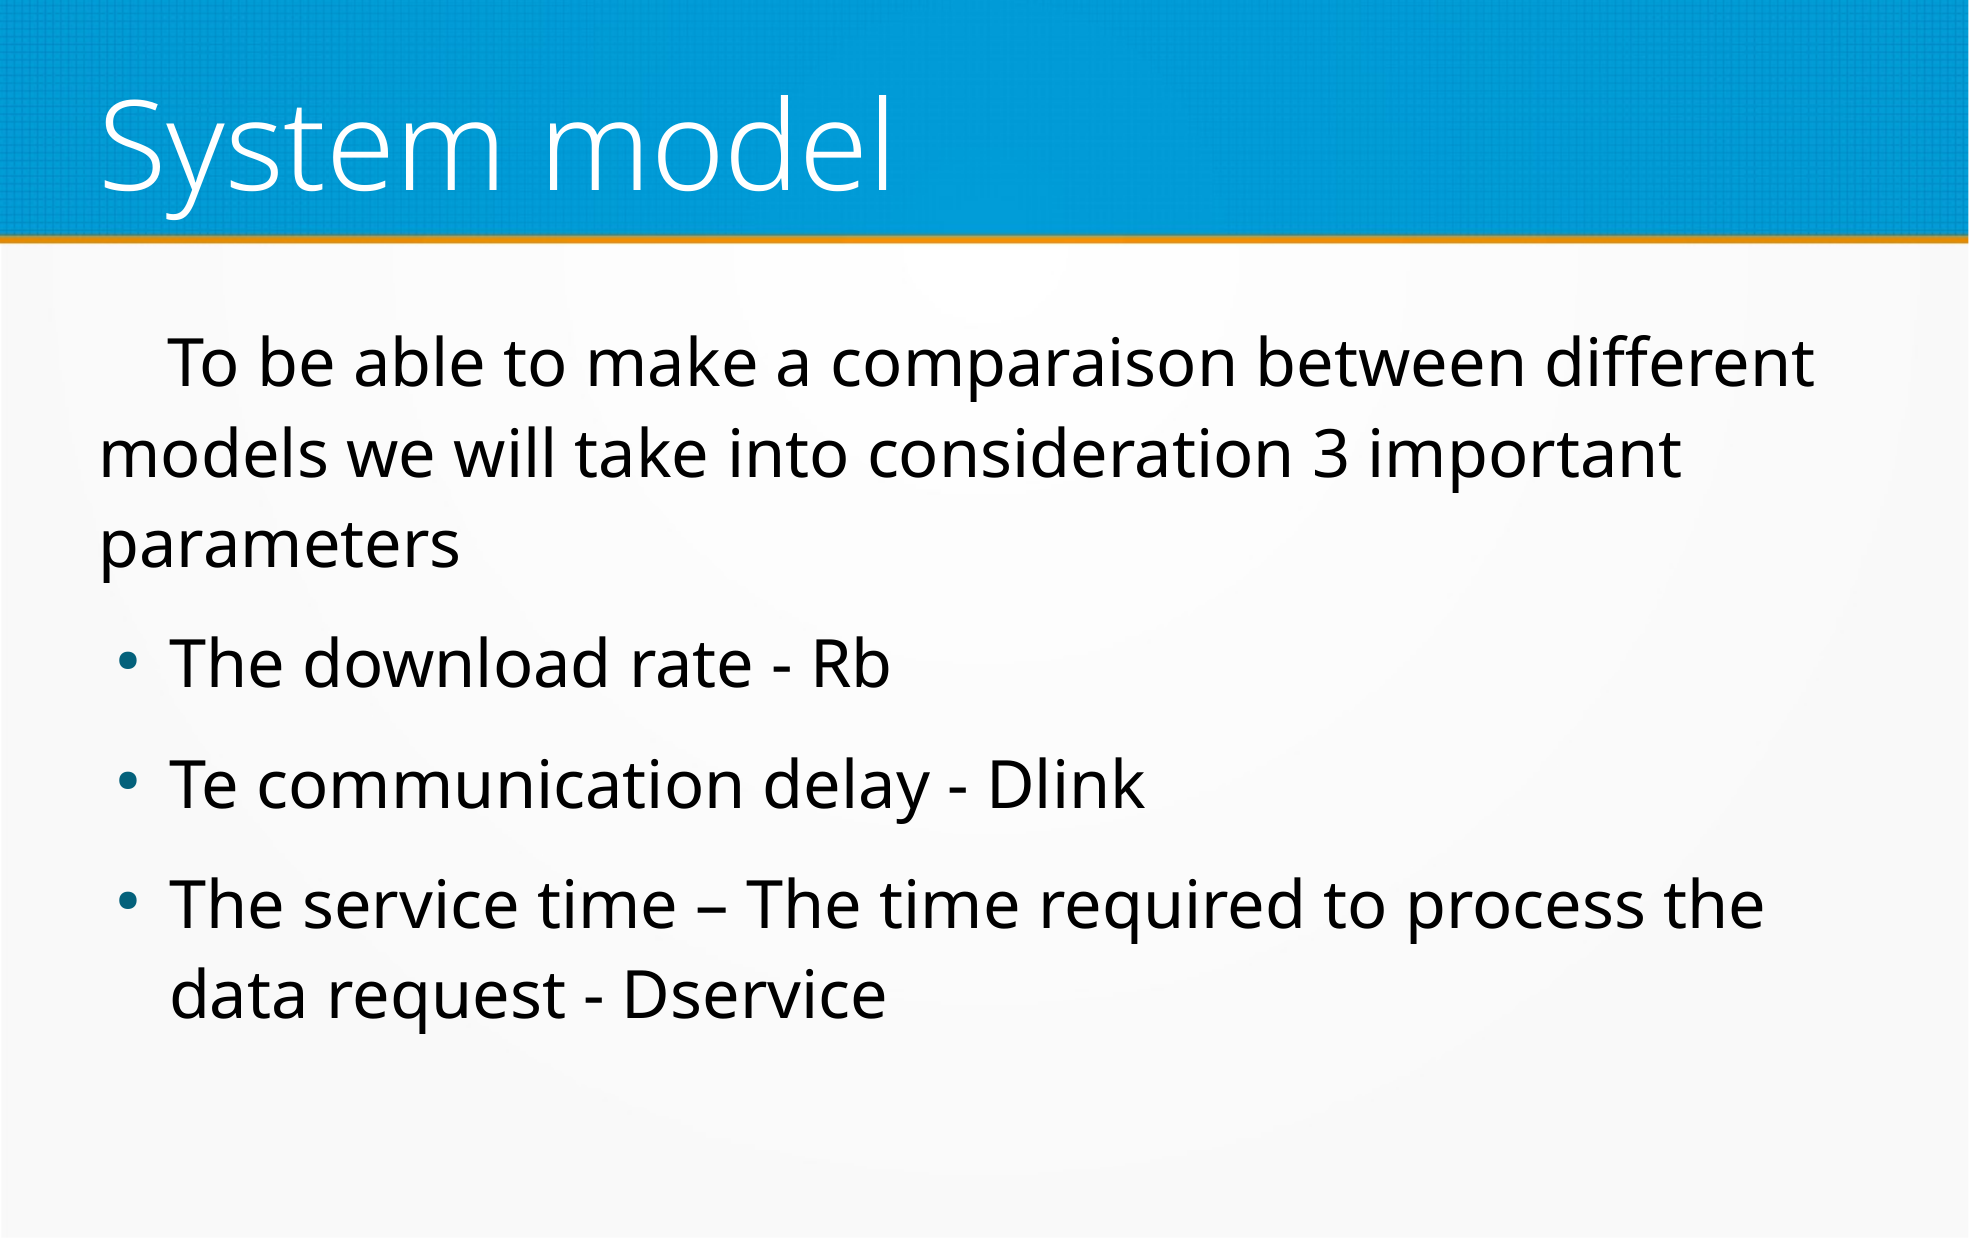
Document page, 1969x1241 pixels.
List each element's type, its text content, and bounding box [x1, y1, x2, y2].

picture [0, 233, 1969, 1241]
list To be able to make a comparaison between different models we will take into consideration 3 important parameters The download rate - Rb Te communication delay - Dlink The service time – The time required to process the data request - Dservice [98, 315, 1861, 1081]
title System model [98, 19, 1870, 227]
